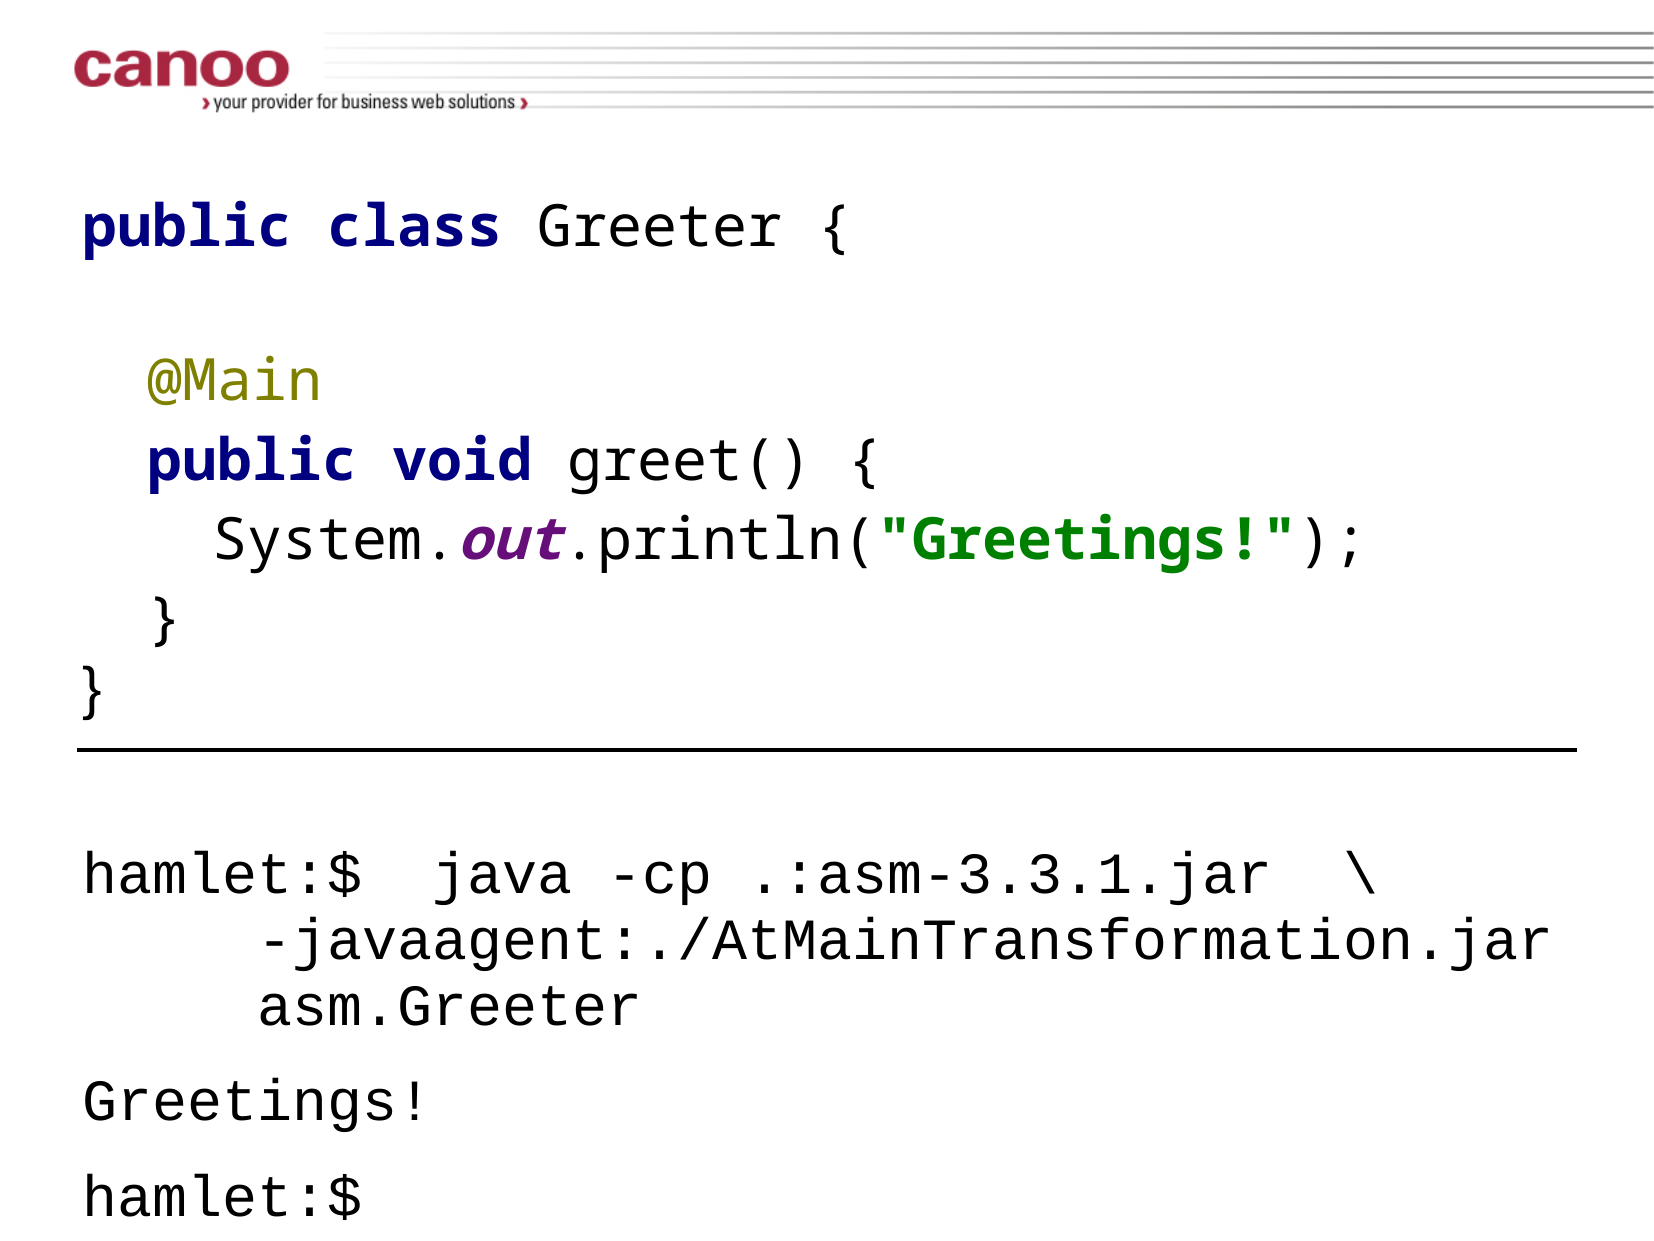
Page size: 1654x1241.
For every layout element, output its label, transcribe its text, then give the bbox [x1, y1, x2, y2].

subtitle public class Greeter { @Main public void greet() { System.out.println("Greetings!"); } } hamlet:$ java -cp .:asm-3.3.1.jar \ -javaagent:./AtMainTransformation.jar asm.Greeter Greetings! hamlet:$ [82, 179, 1571, 748]
subtitle public class Greeter { @Main public void greet() { System.out.println("Greetings!"); } } hamlet:$ java -cp .:asm-3.3.1.jar \ -javaagent:./AtMainTransformation.jar asm.Greeter Greetings! hamlet:$ [82, 752, 1571, 1239]
picture [0, 0, 1654, 166]
